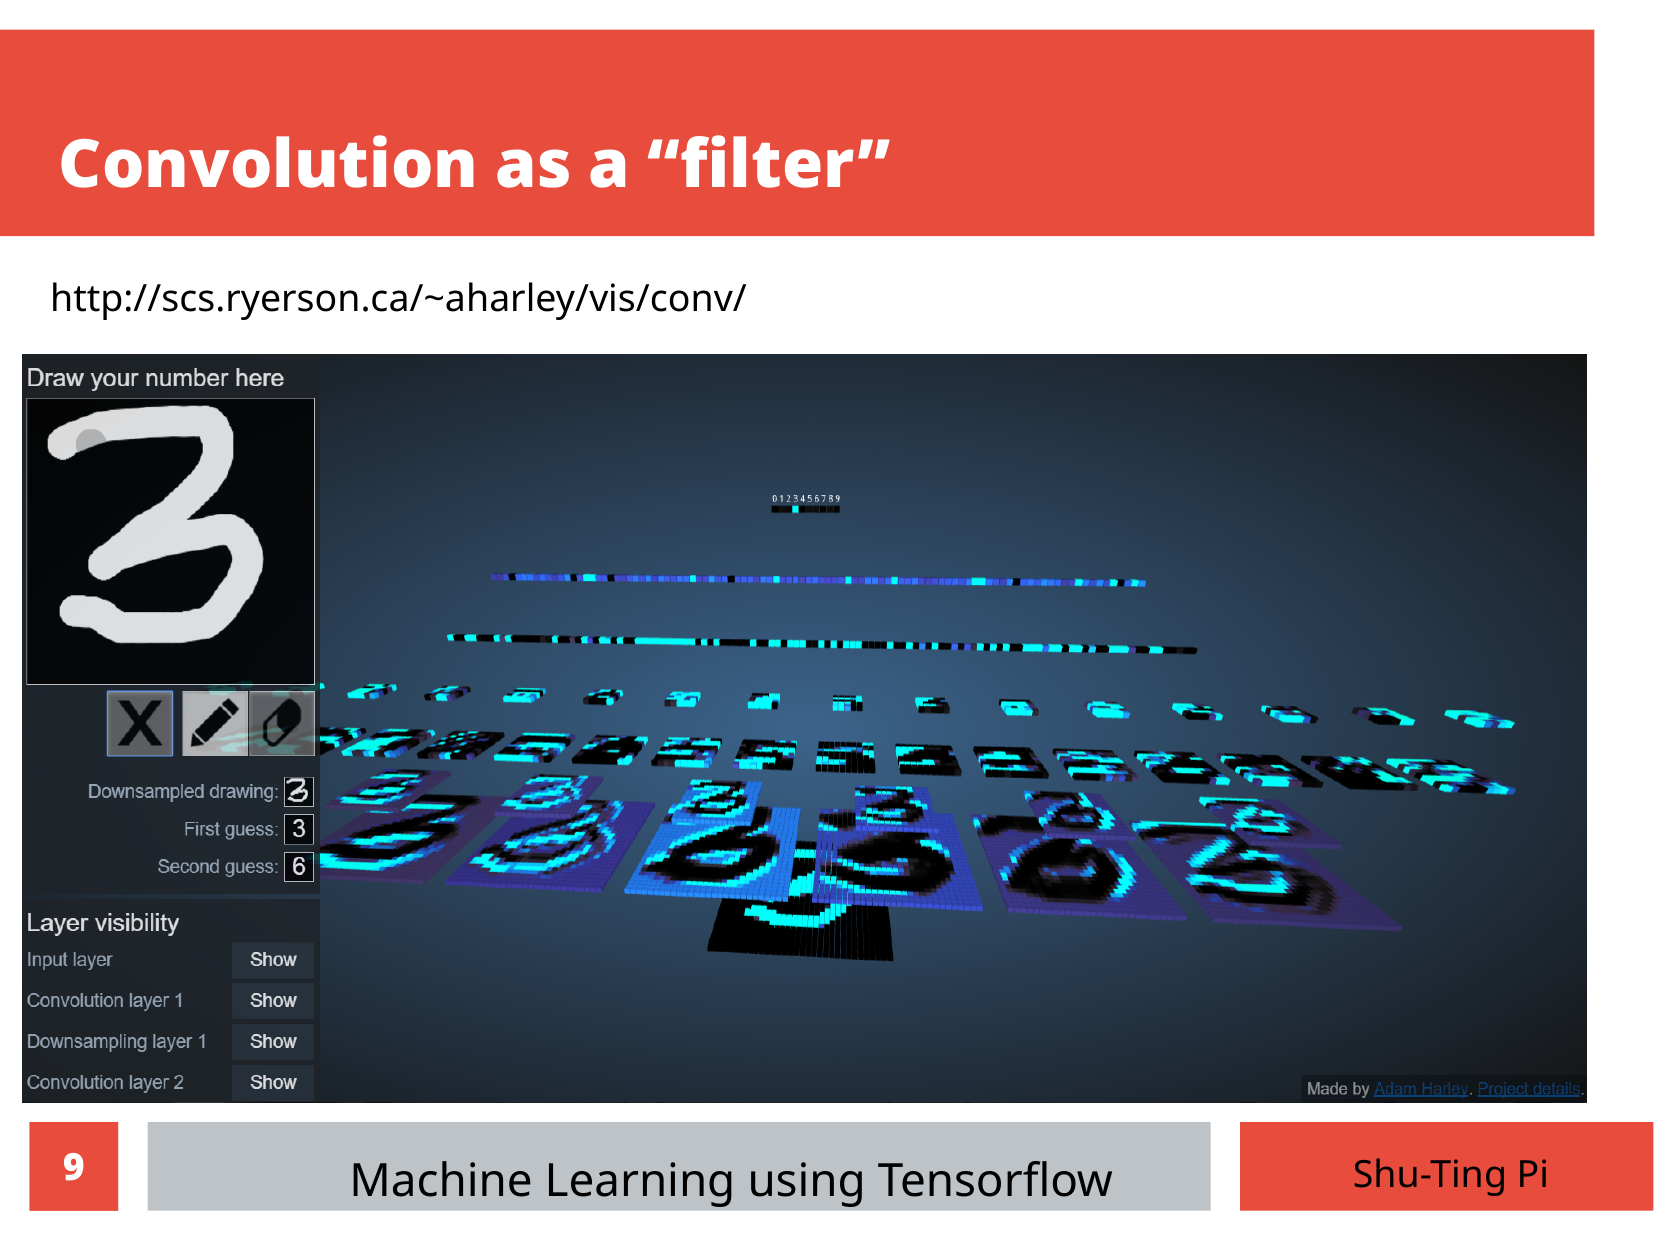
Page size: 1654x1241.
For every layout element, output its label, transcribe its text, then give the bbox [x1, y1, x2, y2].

title Convolution as a “filter” [59, 59, 1595, 207]
text_box http://scs.ryerson.ca/~aharley/vis/conv/ [35, 264, 692, 327]
picture [22, 354, 1587, 1103]
text_box Machine Learning using Tensorflow [334, 1139, 1220, 1241]
text_box Shu-Ting Pi [1338, 1140, 1573, 1203]
